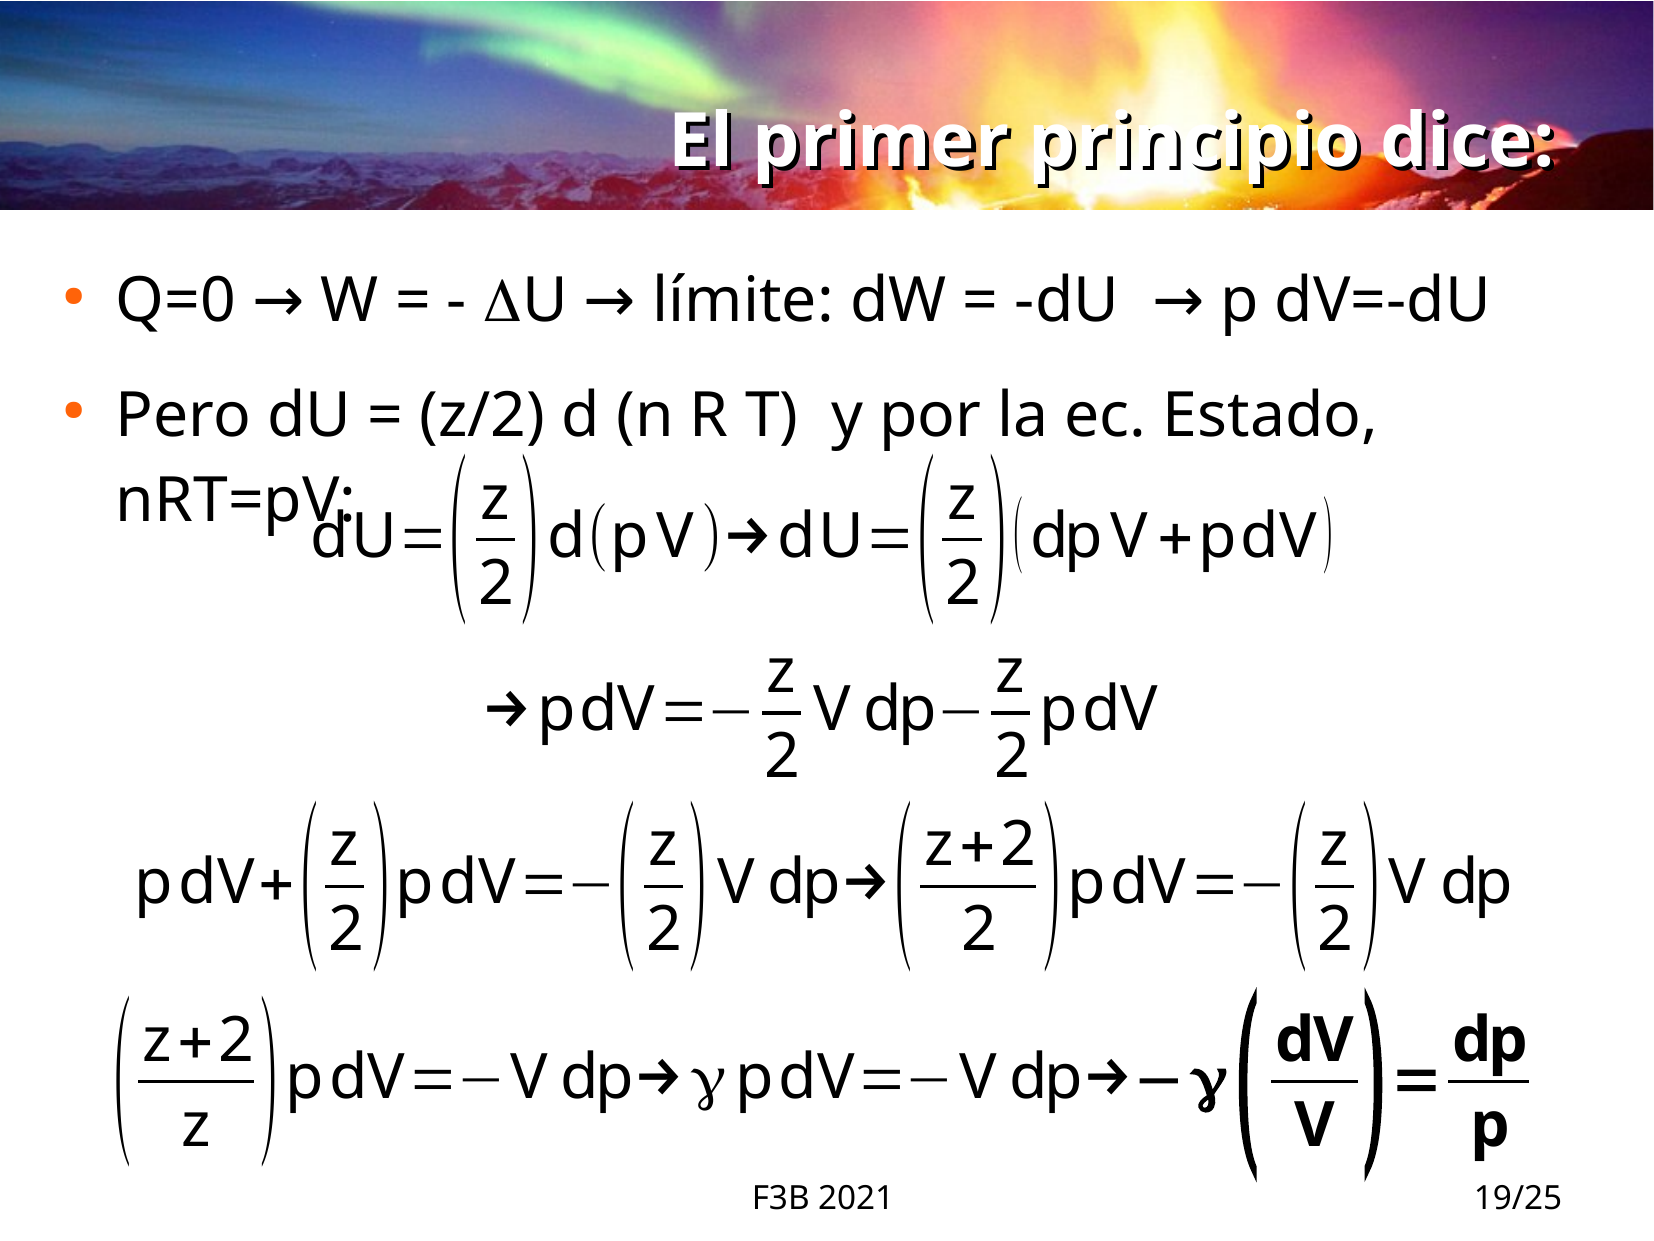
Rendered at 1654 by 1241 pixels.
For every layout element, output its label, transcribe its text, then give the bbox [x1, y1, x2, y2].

title El primer principio dice: [86, 49, 1576, 226]
picture [0, 1, 1654, 210]
list Q=0 → W = - DU → límite: dW = -dU → p dV=-dU Pero dU = (z/2) d (n R T) y por la ec. Estado, nRT=pV: [45, 255, 1606, 1156]
chart [105, 450, 1539, 1185]
